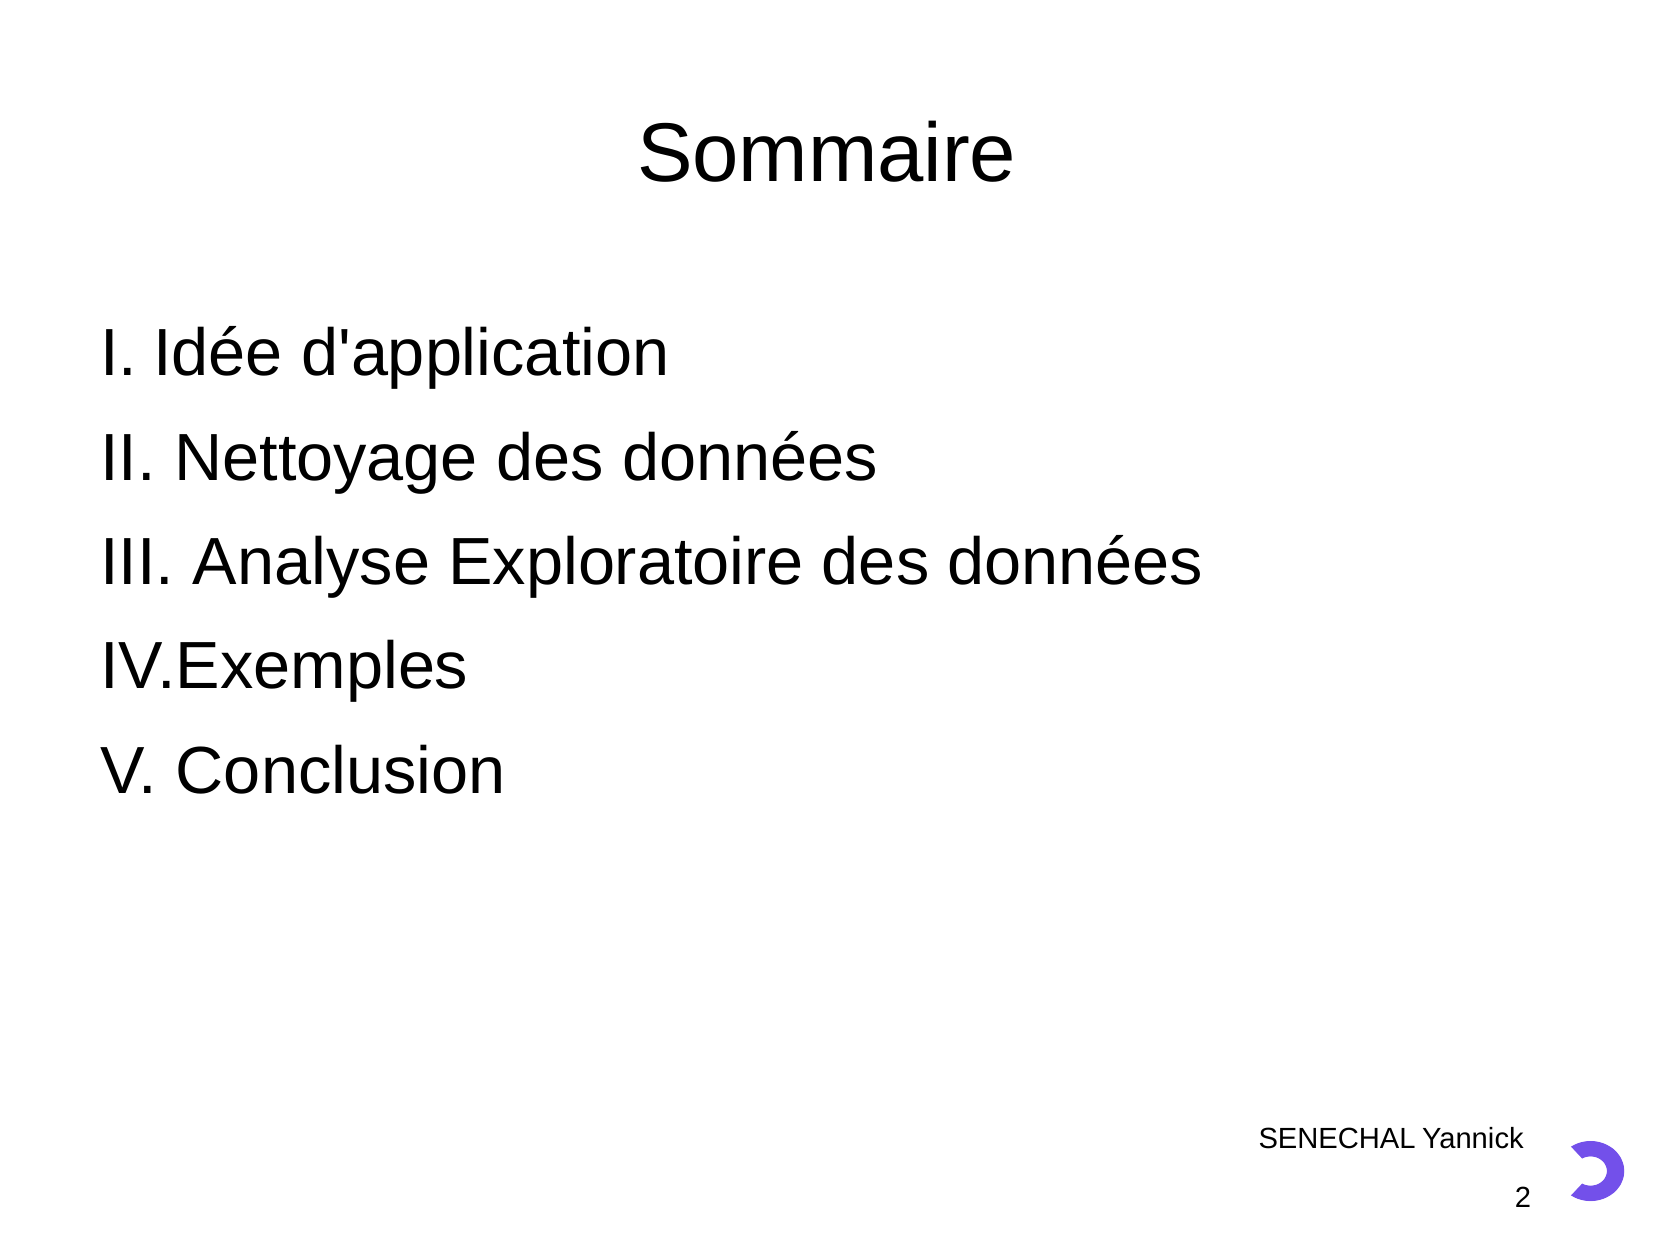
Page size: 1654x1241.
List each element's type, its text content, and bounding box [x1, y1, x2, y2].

list Idée d'application Nettoyage des données Analyse Exploratoire des données Exemples Conclusion [82, 315, 1571, 1134]
picture [1539, 1125, 1642, 1217]
title Sommaire [82, 49, 1571, 257]
